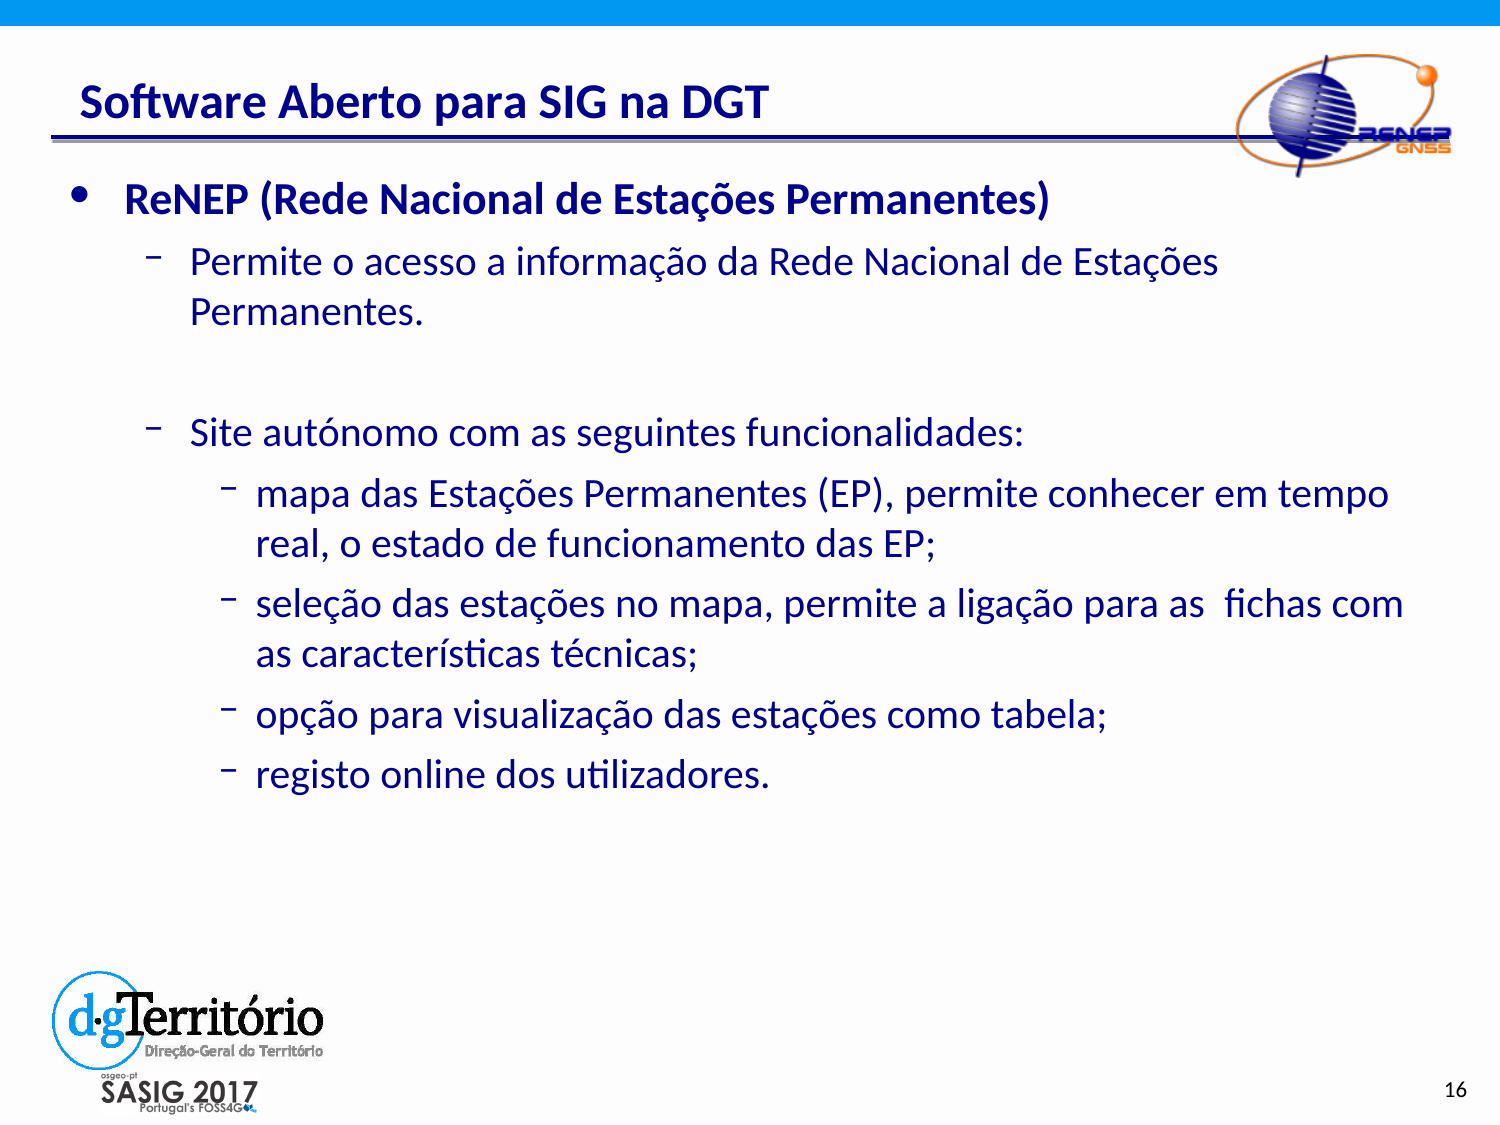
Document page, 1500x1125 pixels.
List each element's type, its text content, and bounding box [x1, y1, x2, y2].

list ReNEP (Rede Nacional de Estações Permanentes) Permite o acesso a informação da Rede Nacional de Estações Permanentes. Site autónomo com as seguintes funcionalidades: mapa das Estações Permanentes (EP), permite conhecer em tempo real, o estado de funcionamento das EP; seleção das estações no mapa, permite a ligação para as fichas com as características técnicas; opção para visualização das estações como tabela; registo online dos utilizadores. [53, 160, 1447, 1000]
text_box <number> [1169, 1066, 1483, 1107]
text_box Software Aberto para SIG na DGT [64, 42, 1146, 137]
picture [0, 0, 1500, 1125]
